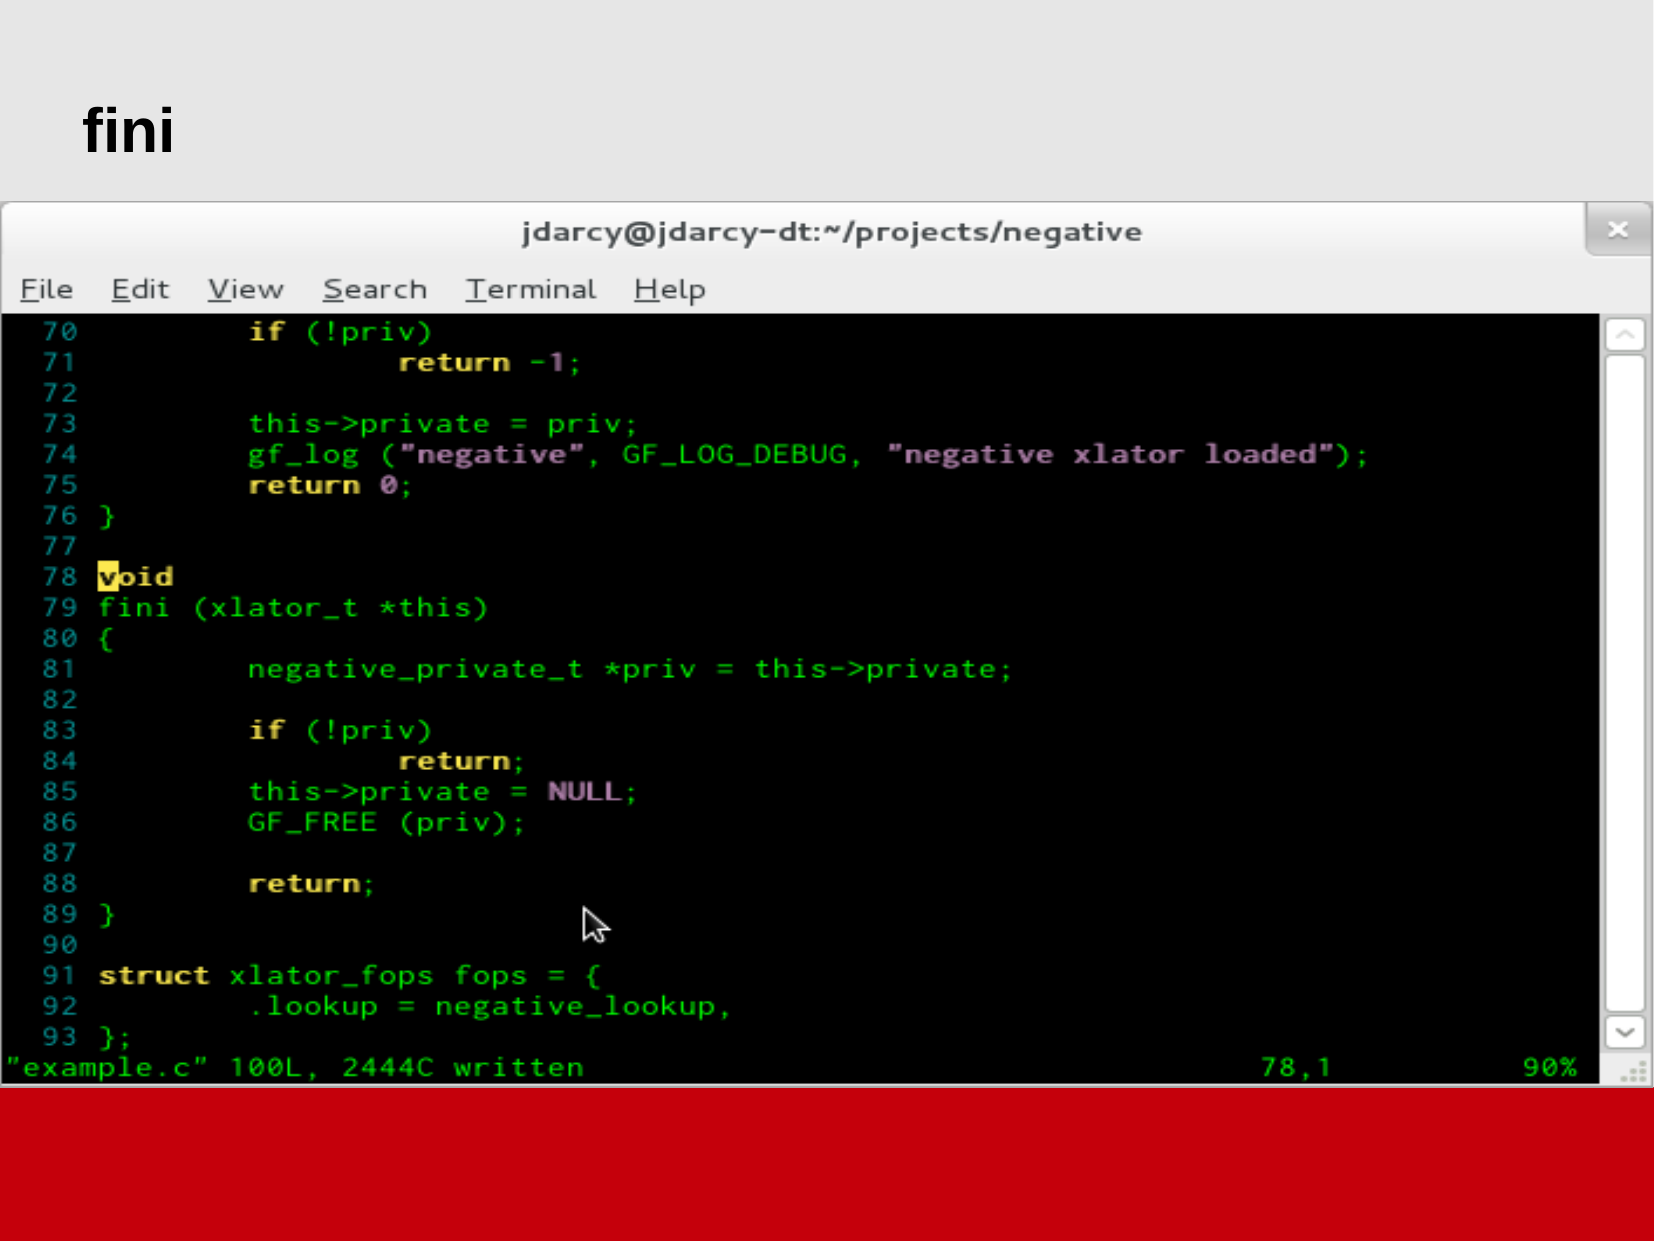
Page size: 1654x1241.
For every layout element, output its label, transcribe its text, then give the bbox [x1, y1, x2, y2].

picture [0, 201, 1654, 1088]
title fini [82, 37, 1571, 201]
